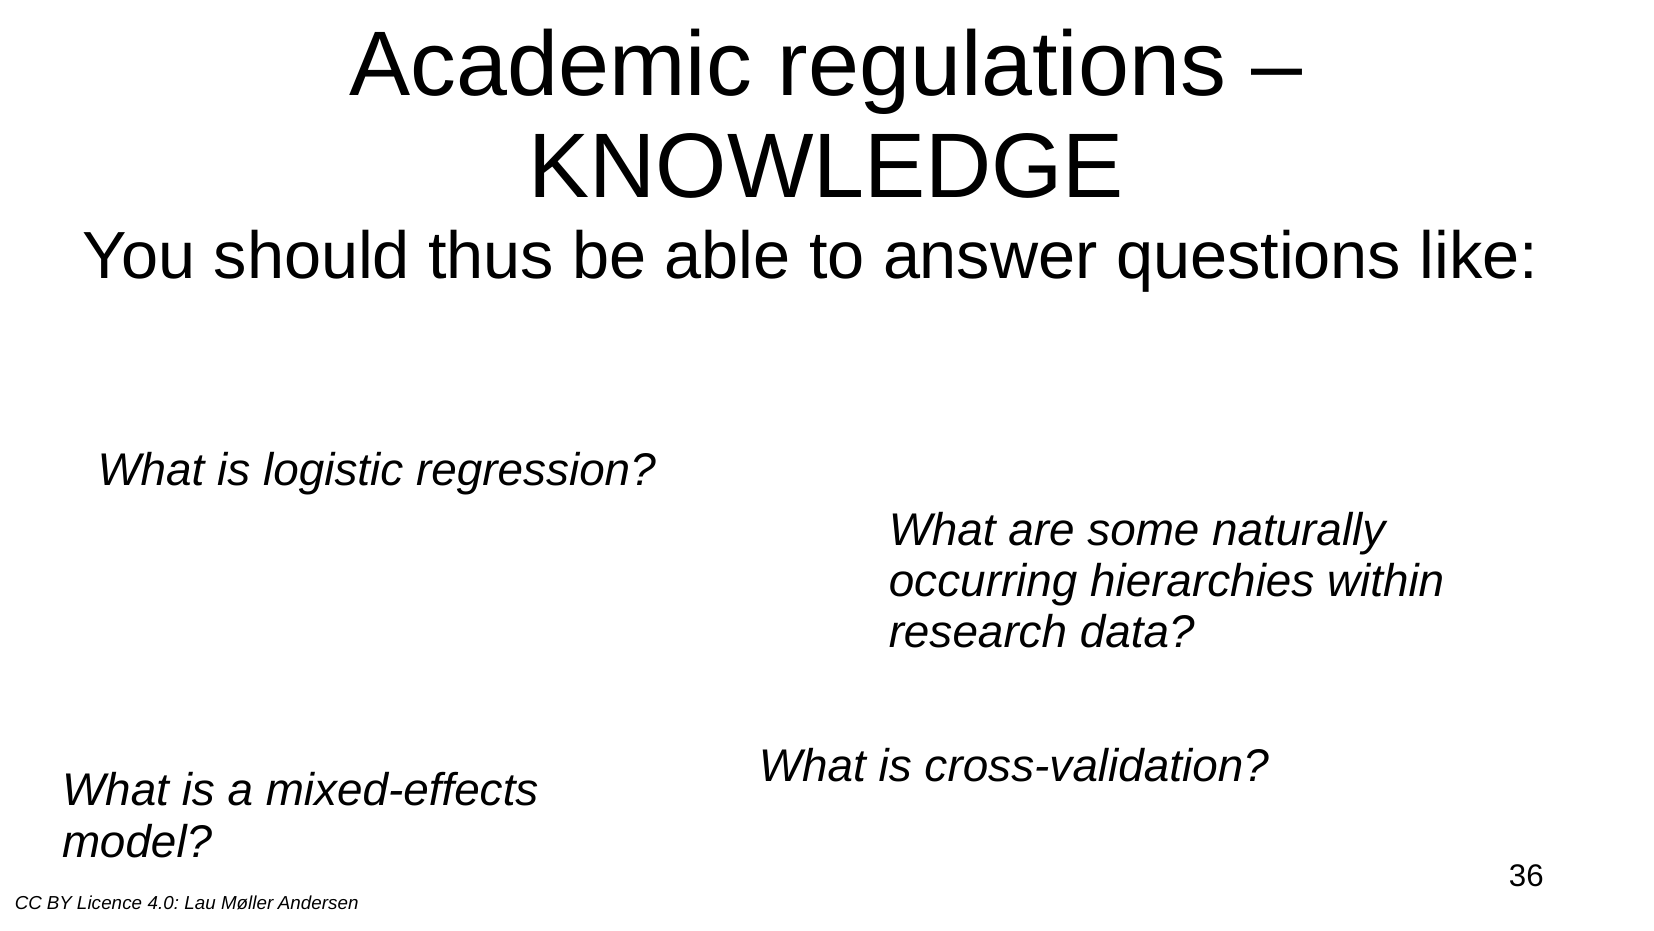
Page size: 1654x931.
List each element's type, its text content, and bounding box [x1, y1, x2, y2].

text_box What is logistic regression? [82, 437, 697, 579]
text_box What is a mixed-effects model? [47, 757, 662, 899]
text_box <nummer> [1494, 850, 1654, 921]
list You should thus be able to answer questions like: [82, 217, 1571, 758]
title Academic regulations – KNOWLEDGE [82, 12, 1571, 217]
text_box What are some naturally occurring hierarchies within research data? [874, 496, 1489, 665]
text_box CC BY Licence 4.0: Lau Møller Andersen [0, 885, 387, 921]
text_box What is cross-validation? [744, 732, 1359, 875]
